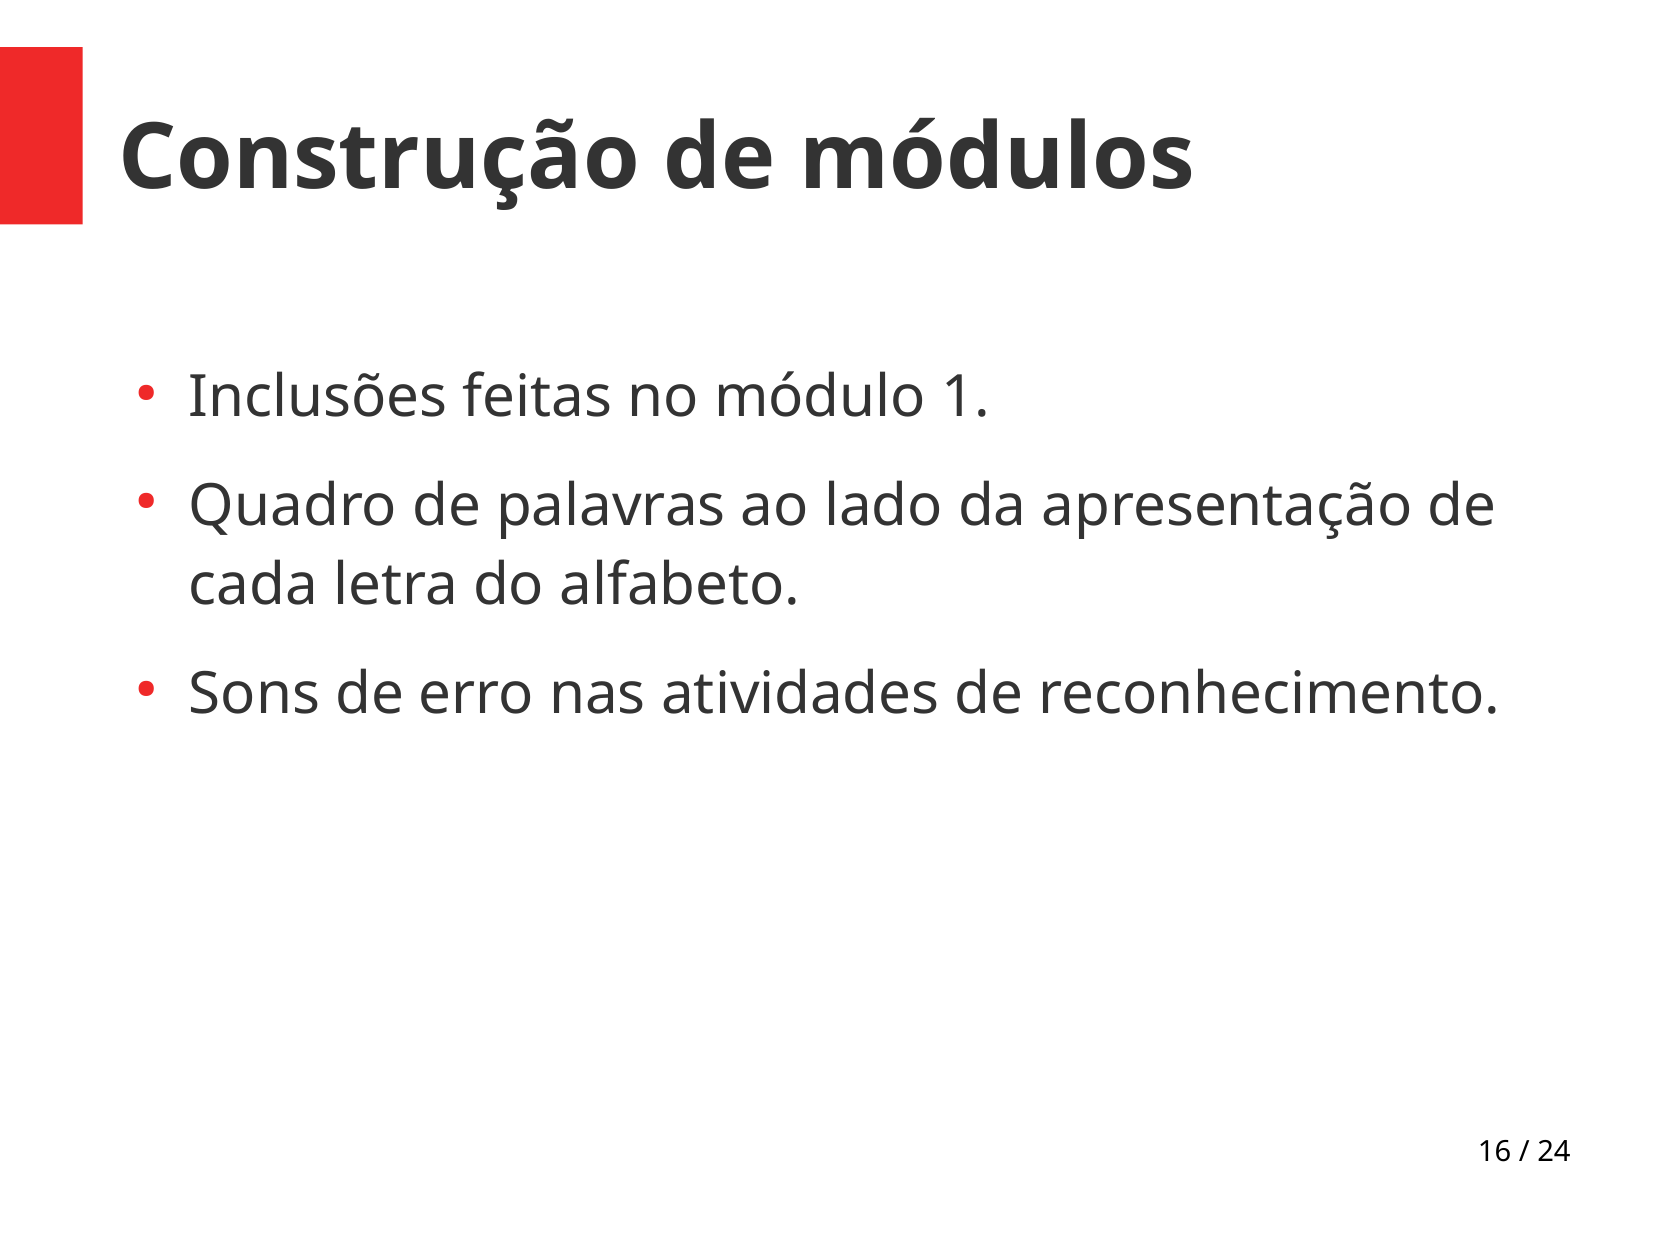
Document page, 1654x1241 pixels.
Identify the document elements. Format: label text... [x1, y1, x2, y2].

list Inclusões feitas no módulo 1. Quadro de palavras ao lado da apresentação de cada letra do alfabeto. Sons de erro nas atividades de reconhecimento. [118, 354, 1536, 1074]
title Construção de módulos [118, 49, 1571, 257]
